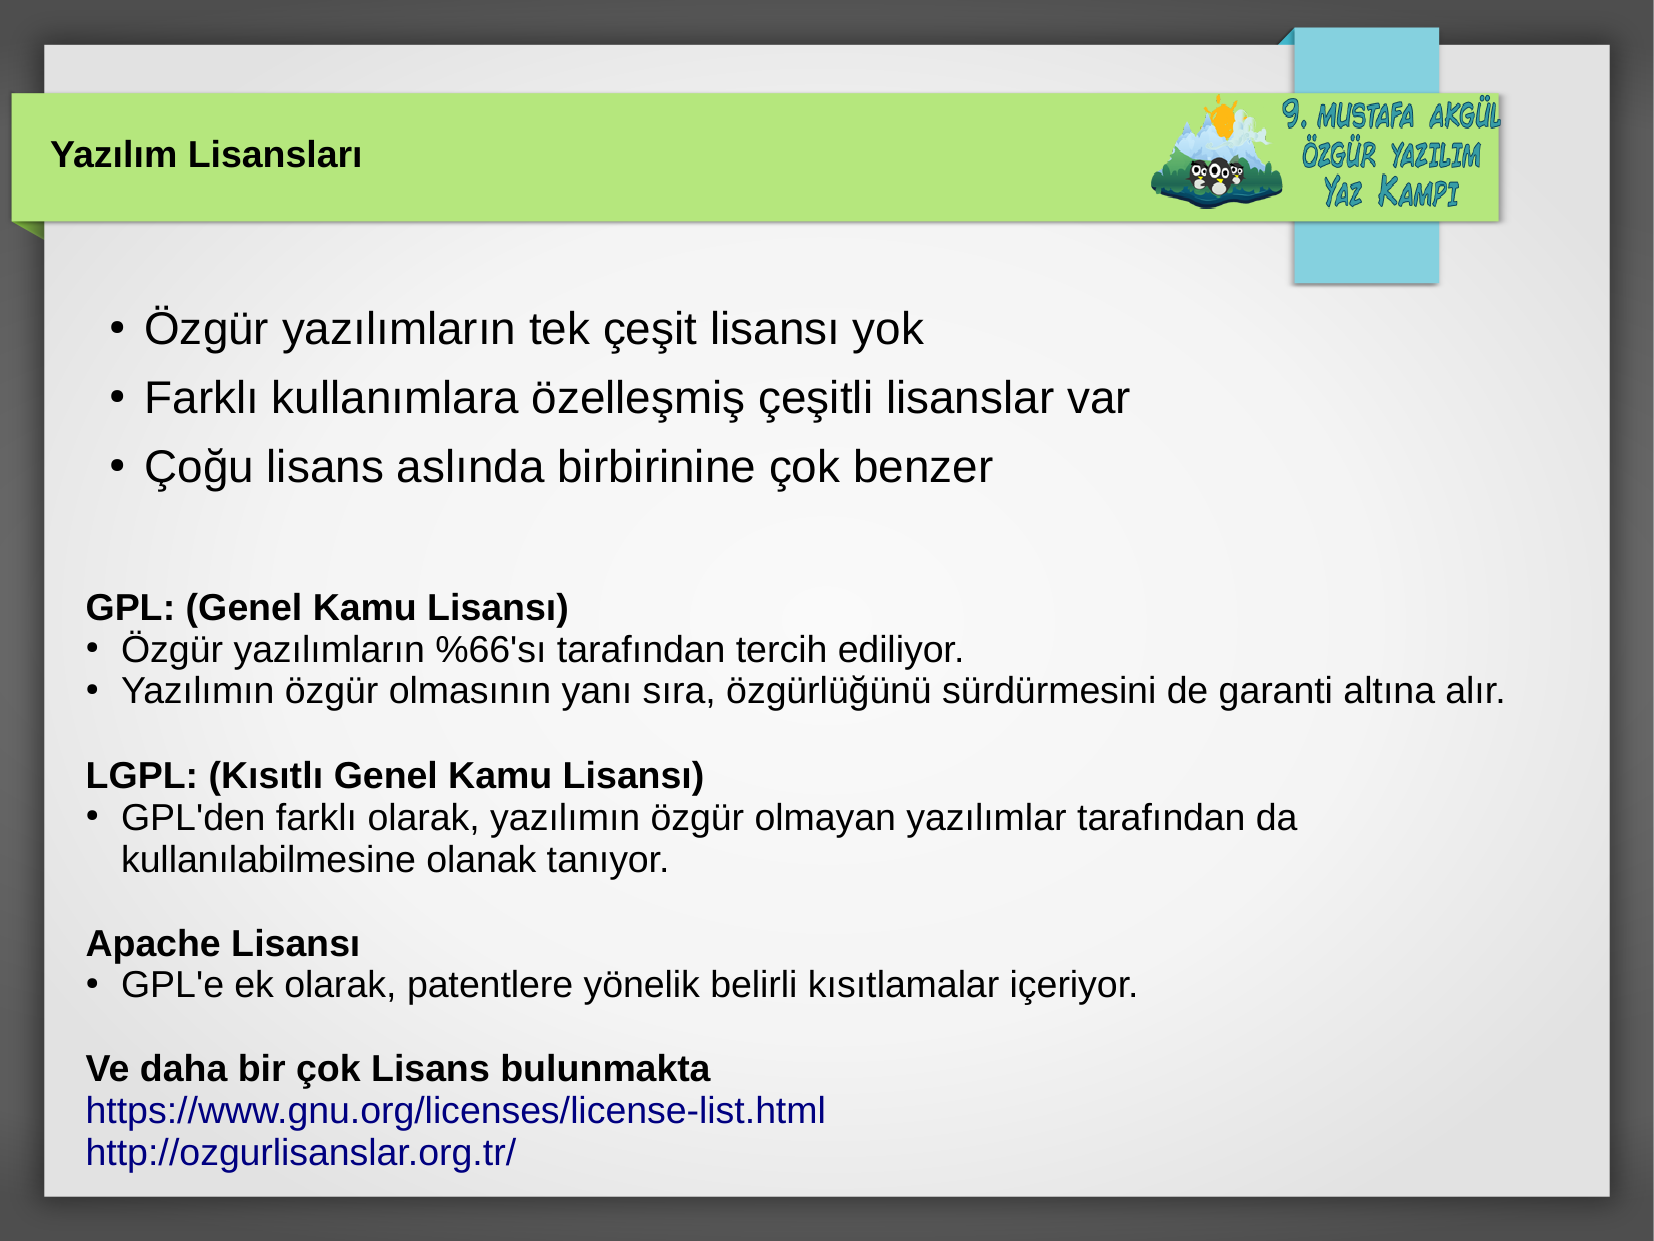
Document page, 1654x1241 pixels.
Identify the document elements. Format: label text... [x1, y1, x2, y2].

text_box Yazılım Lisansları [35, 126, 1151, 202]
picture [0, 0, 1654, 1241]
text_box Özgür yazılımların tek çeşit lisansı yok Farklı kullanımlara özelleşmiş çeşitli lisanslar var Çoğu lisans aslında birbirinine çok benzer [94, 295, 1241, 568]
text_box GPL: (Genel Kamu Lisansı) Özgür yazılımların %66'sı tarafından tercih ediliyor. Yazılımın özgür olmasının yanı sıra, özgürlüğünü sürdürmesini de garanti altına alır. LGPL: (Kısıtlı Genel Kamu Lisansı) GPL'den farklı olarak, yazılımın özgür olmayan yazılımlar tarafından da kullanılabilmesine olanak tanıyor. Apache Lisansı GPL'e ek olarak, patentlere yönelik belirli kısıtlamalar içeriyor. Ve daha bir çok Lisans bulunmakta https://www.gnu.org/licenses/license-list.html http://ozgurlisanslar.org.tr/ [70, 578, 1548, 1241]
